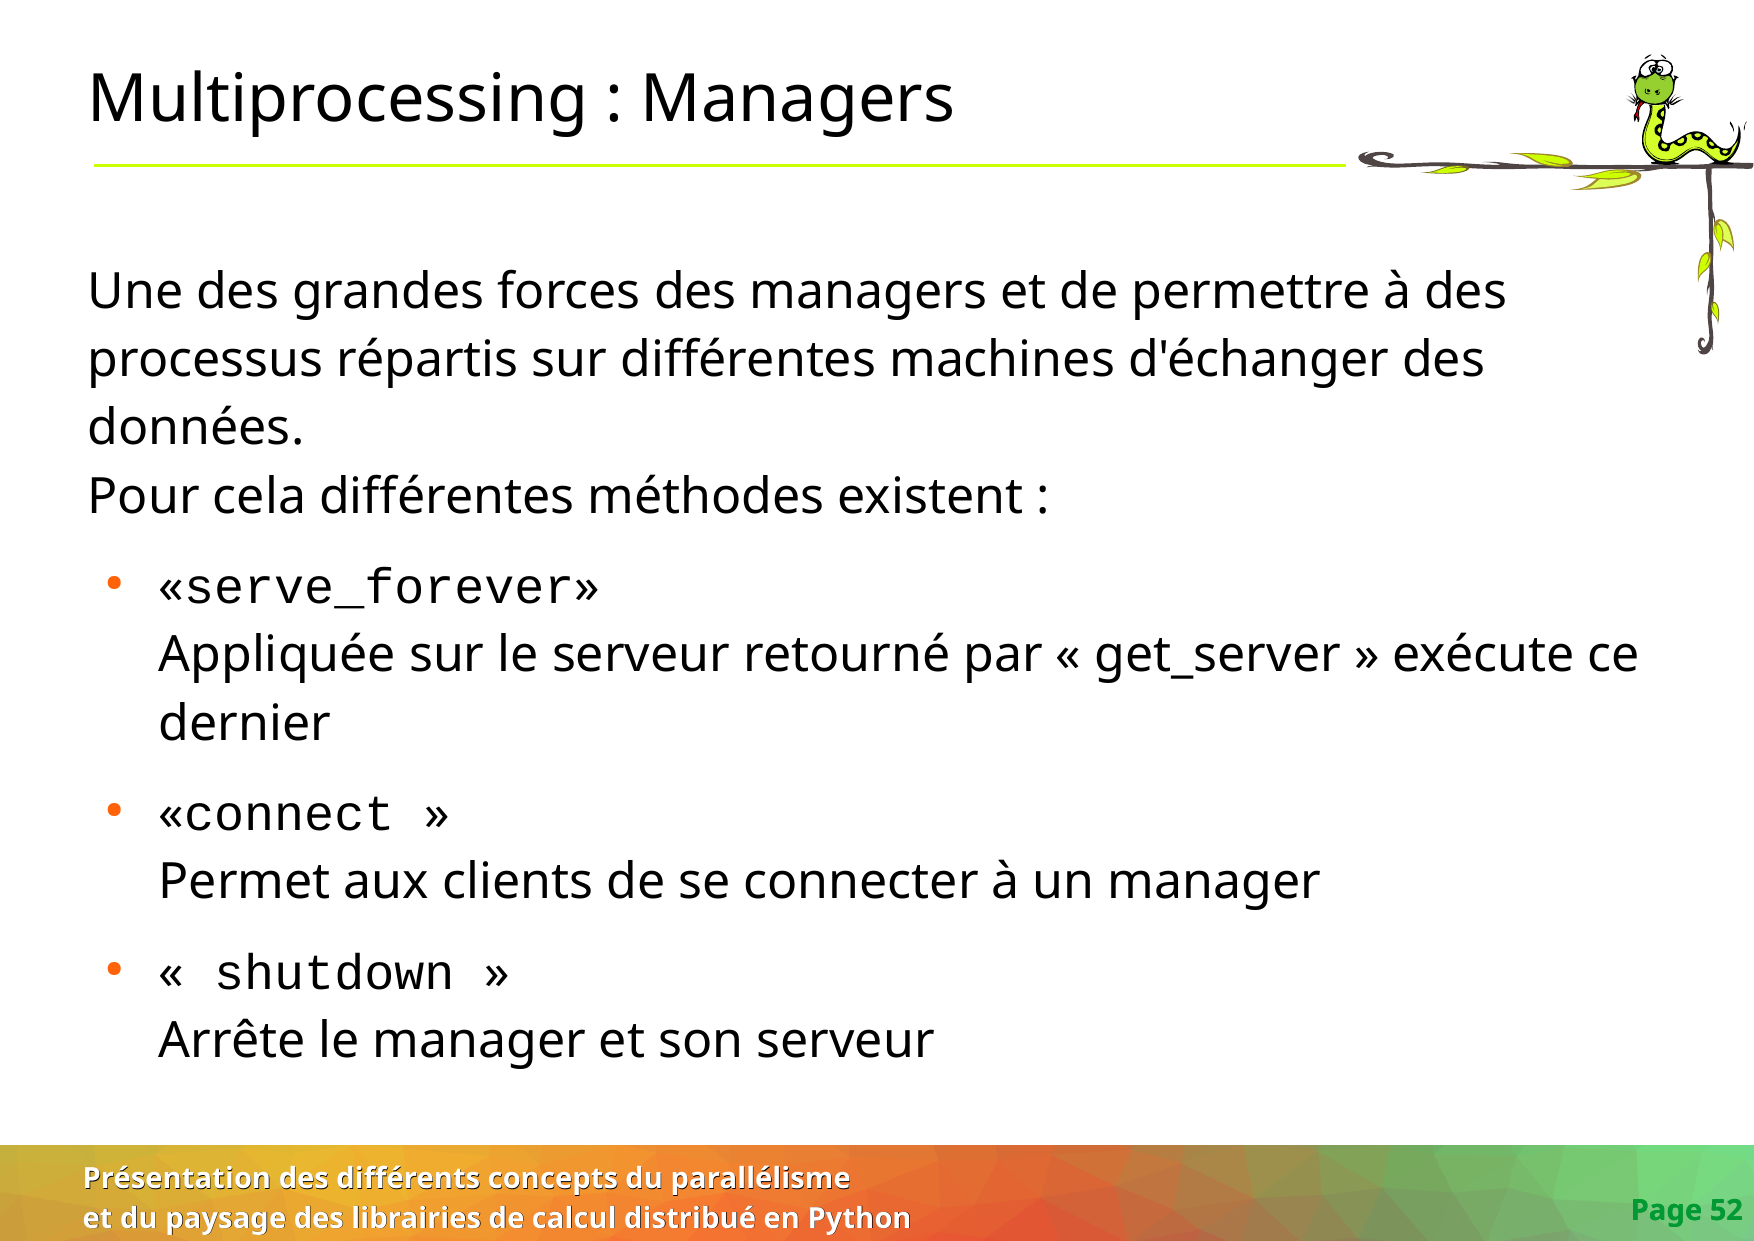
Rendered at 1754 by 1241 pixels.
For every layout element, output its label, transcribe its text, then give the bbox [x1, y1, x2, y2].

picture [0, 1145, 1754, 1241]
title Multiprocessing : Managers [87, 31, 1667, 160]
list Une des grandes forces des managers et de permettre à des processus répartis sur différentes machines d'échanger des données. Pour cela différentes méthodes existent : «serve_forever» Appliquée sur le serveur retourné par « get_server » exécute ce dernier «connect » Permet aux clients de se connecter à un manager « shutdown » Arrête le manager et son serveur [87, 254, 1667, 975]
